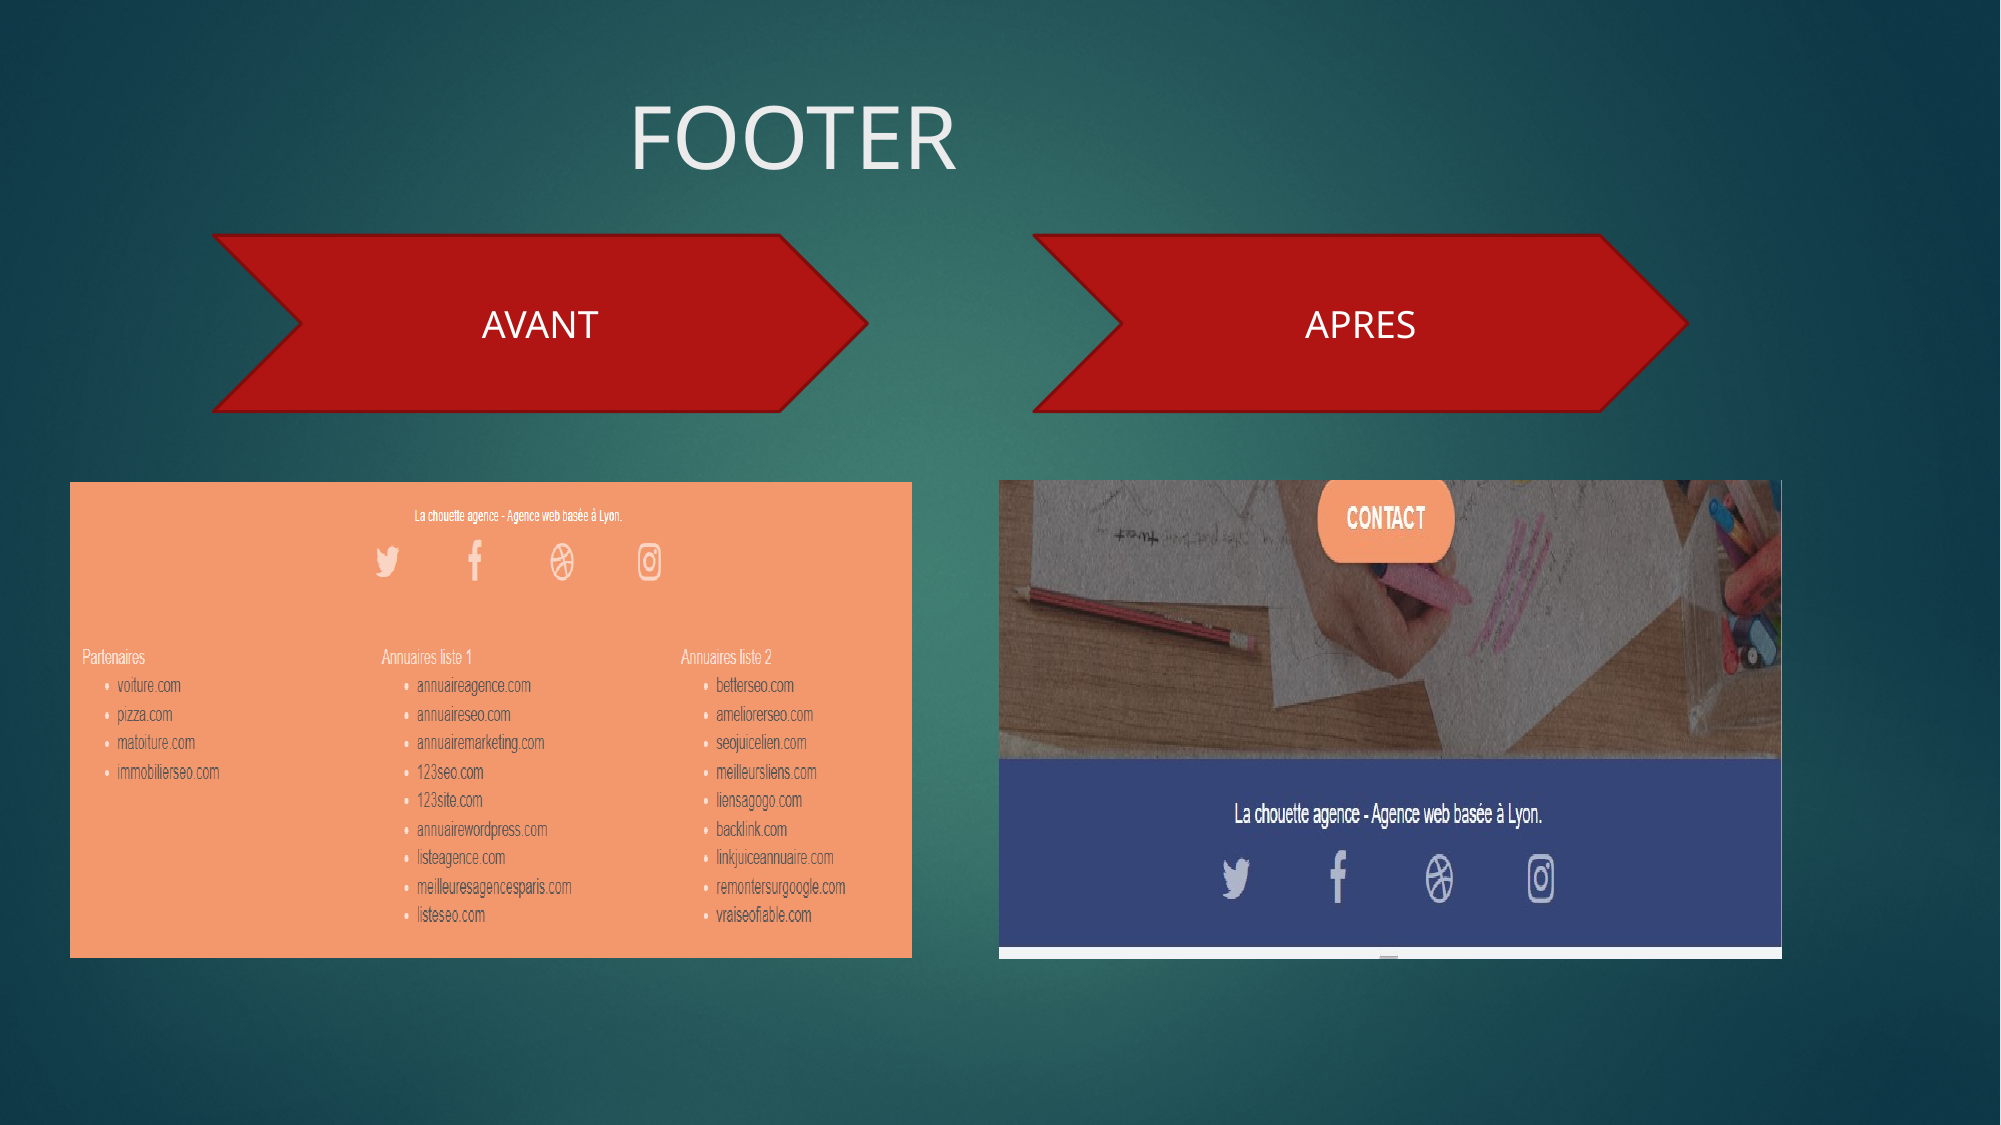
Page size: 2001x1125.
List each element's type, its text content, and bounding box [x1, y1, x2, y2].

title FOOTER [88, 74, 1620, 206]
picture [70, 482, 912, 958]
text_box APRES [1033, 235, 1689, 412]
text_box AVANT [213, 235, 868, 412]
picture [999, 480, 1782, 959]
